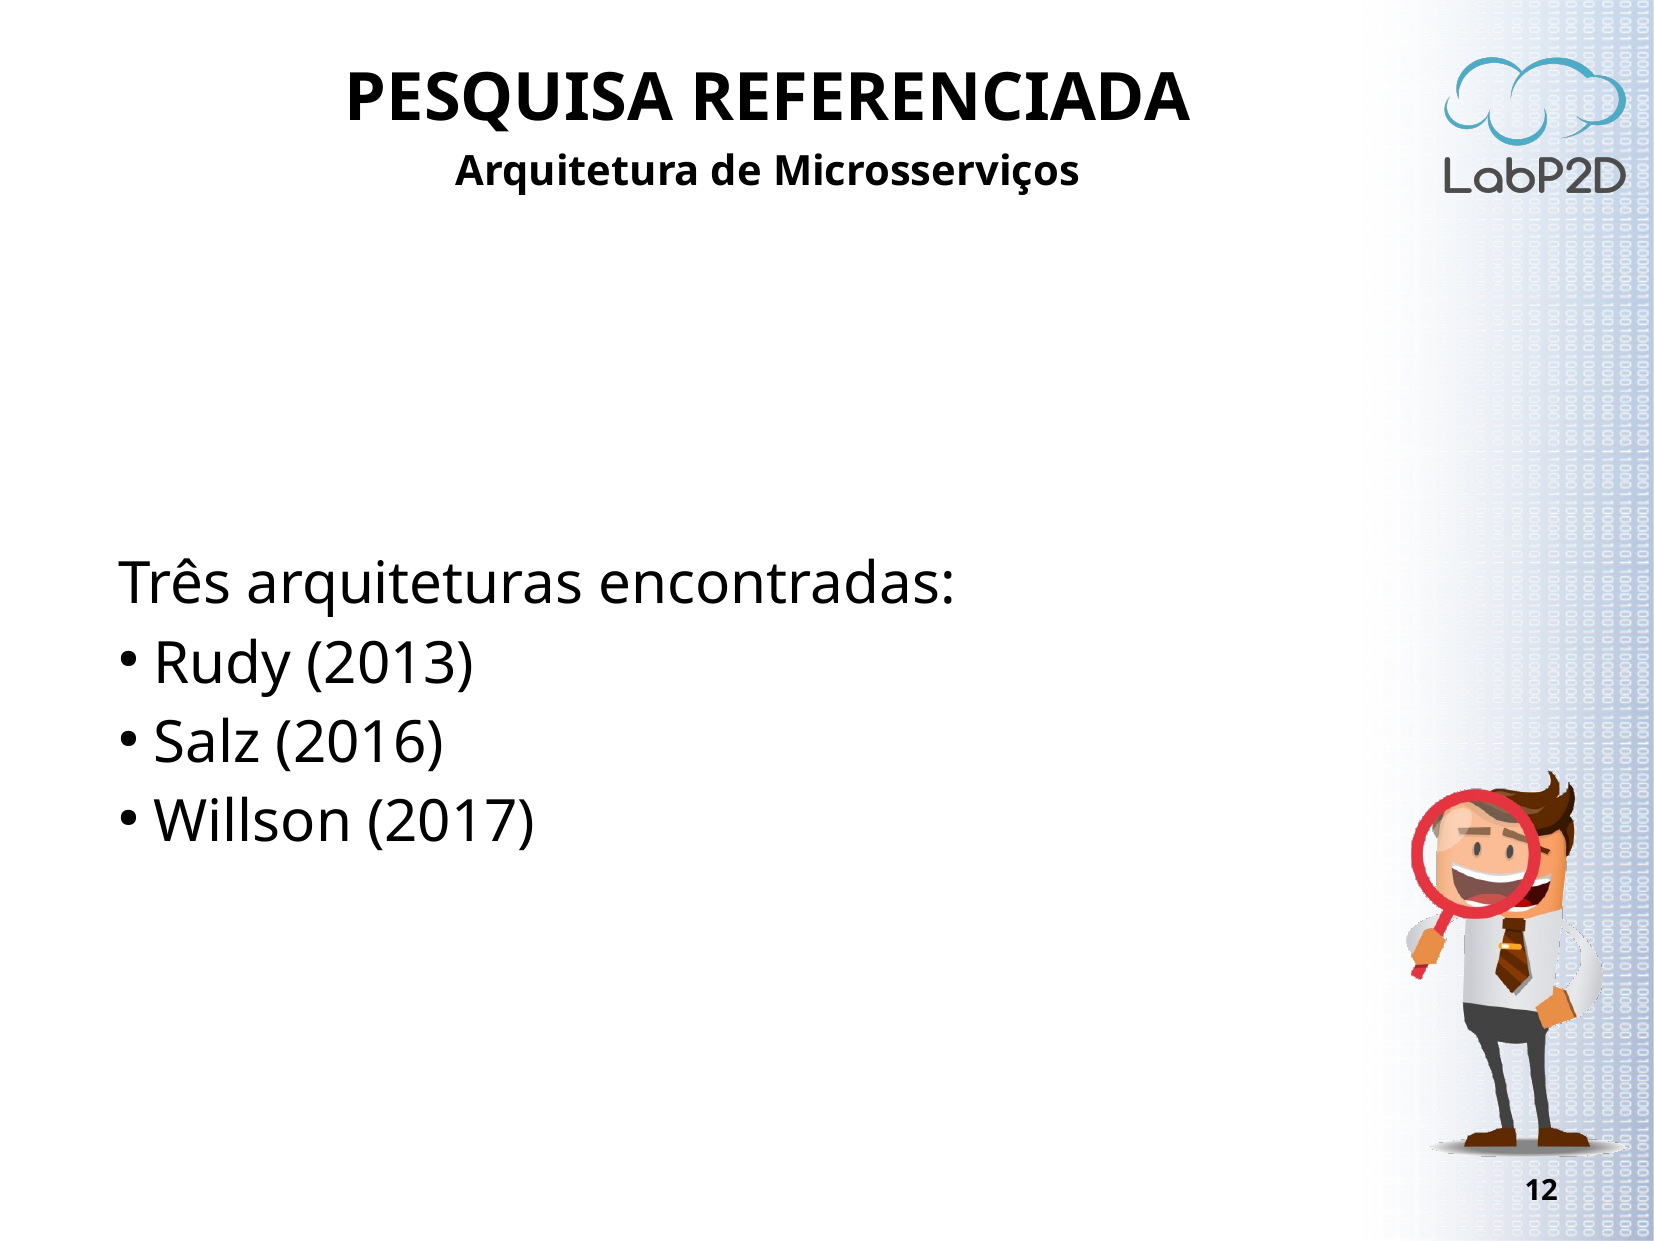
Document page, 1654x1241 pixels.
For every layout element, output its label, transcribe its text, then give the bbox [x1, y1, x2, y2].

title PESQUISA REFERENCIADA Arquitetura de Microsserviços [82, 19, 1453, 227]
subtitle Três arquiteturas encontradas: Rudy (2013) Salz (2016) Willson (2017) [82, 290, 1571, 1111]
picture [1278, 1, 1654, 1241]
